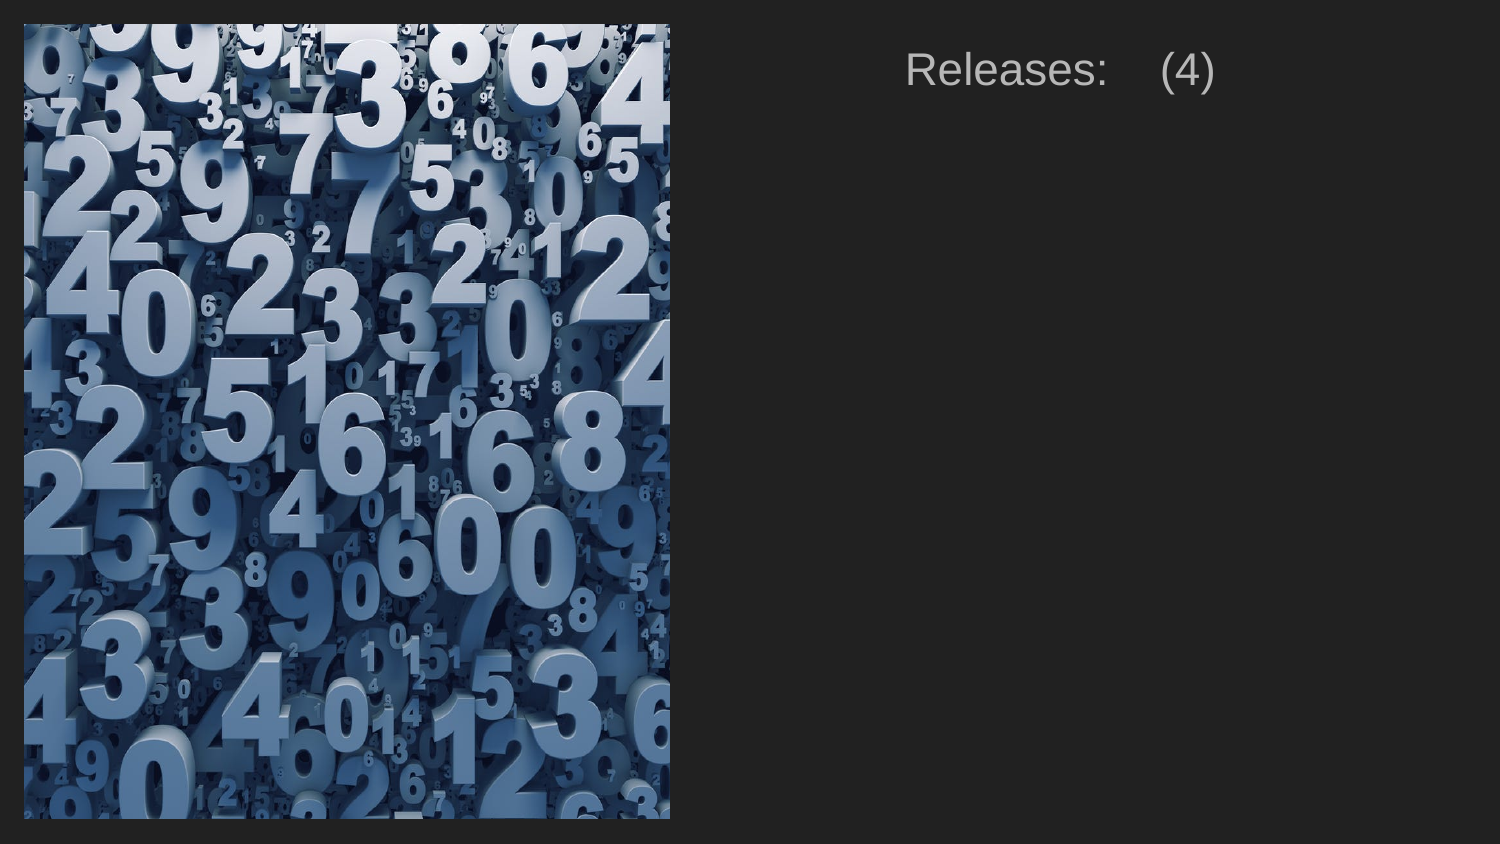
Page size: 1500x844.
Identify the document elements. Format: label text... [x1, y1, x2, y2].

text_box Releases: 3 (4) [670, 24, 1464, 819]
picture [24, 24, 670, 819]
